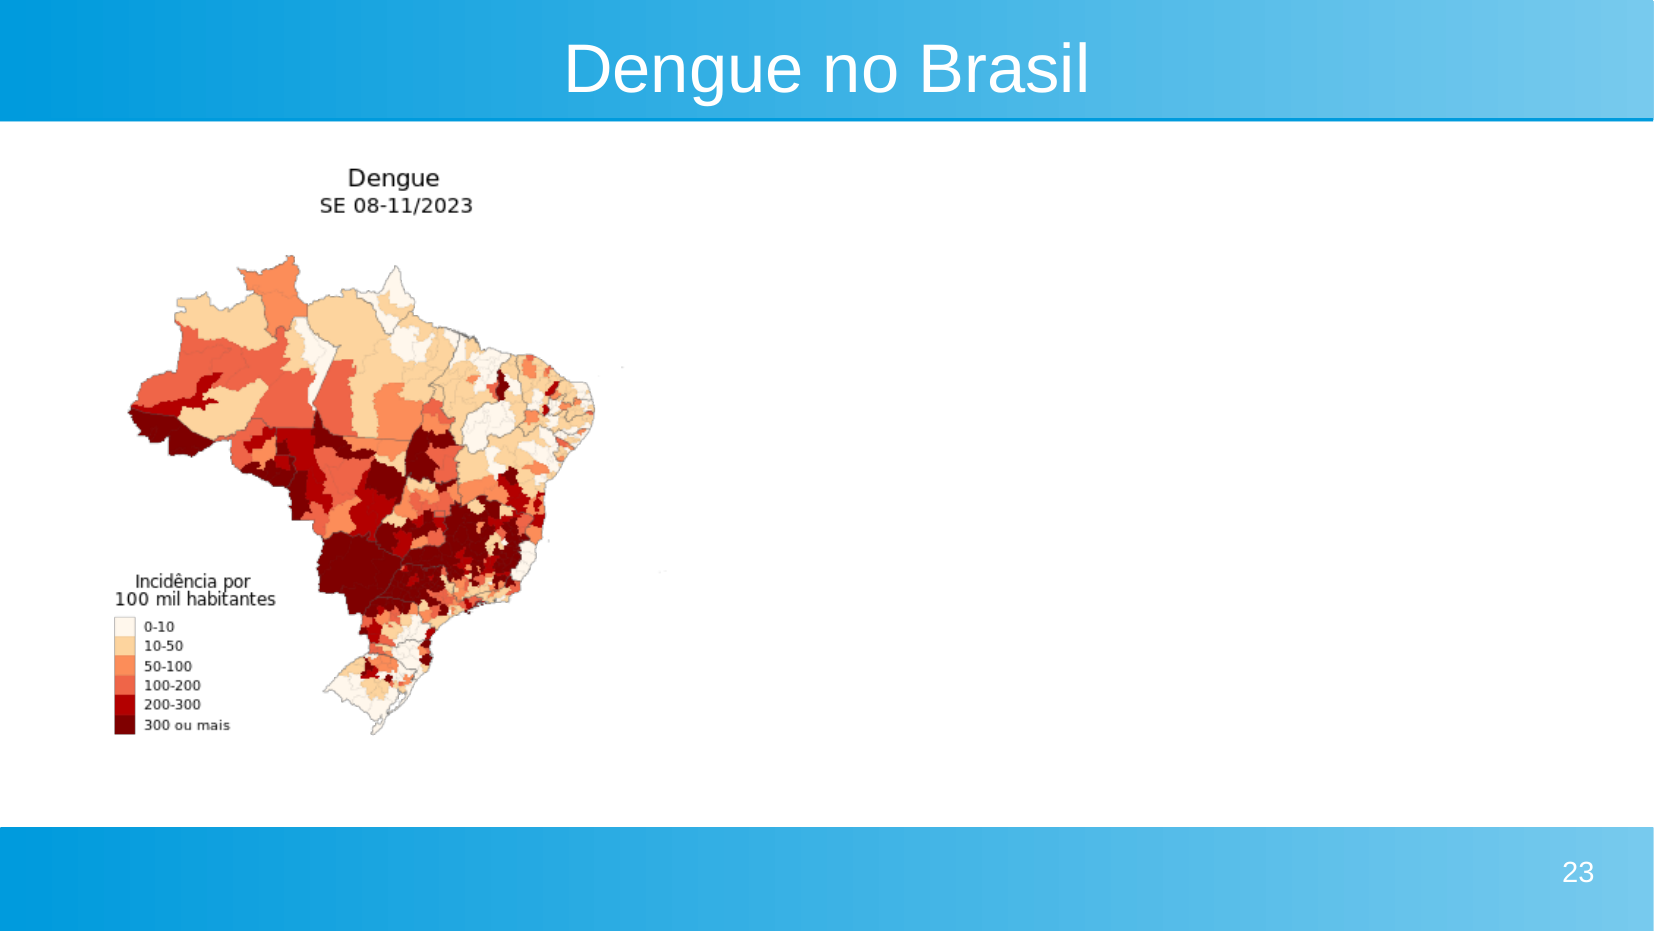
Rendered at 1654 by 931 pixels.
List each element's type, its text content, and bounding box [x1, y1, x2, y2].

title Dengue no Brasil [59, 29, 1595, 108]
picture [109, 147, 680, 739]
